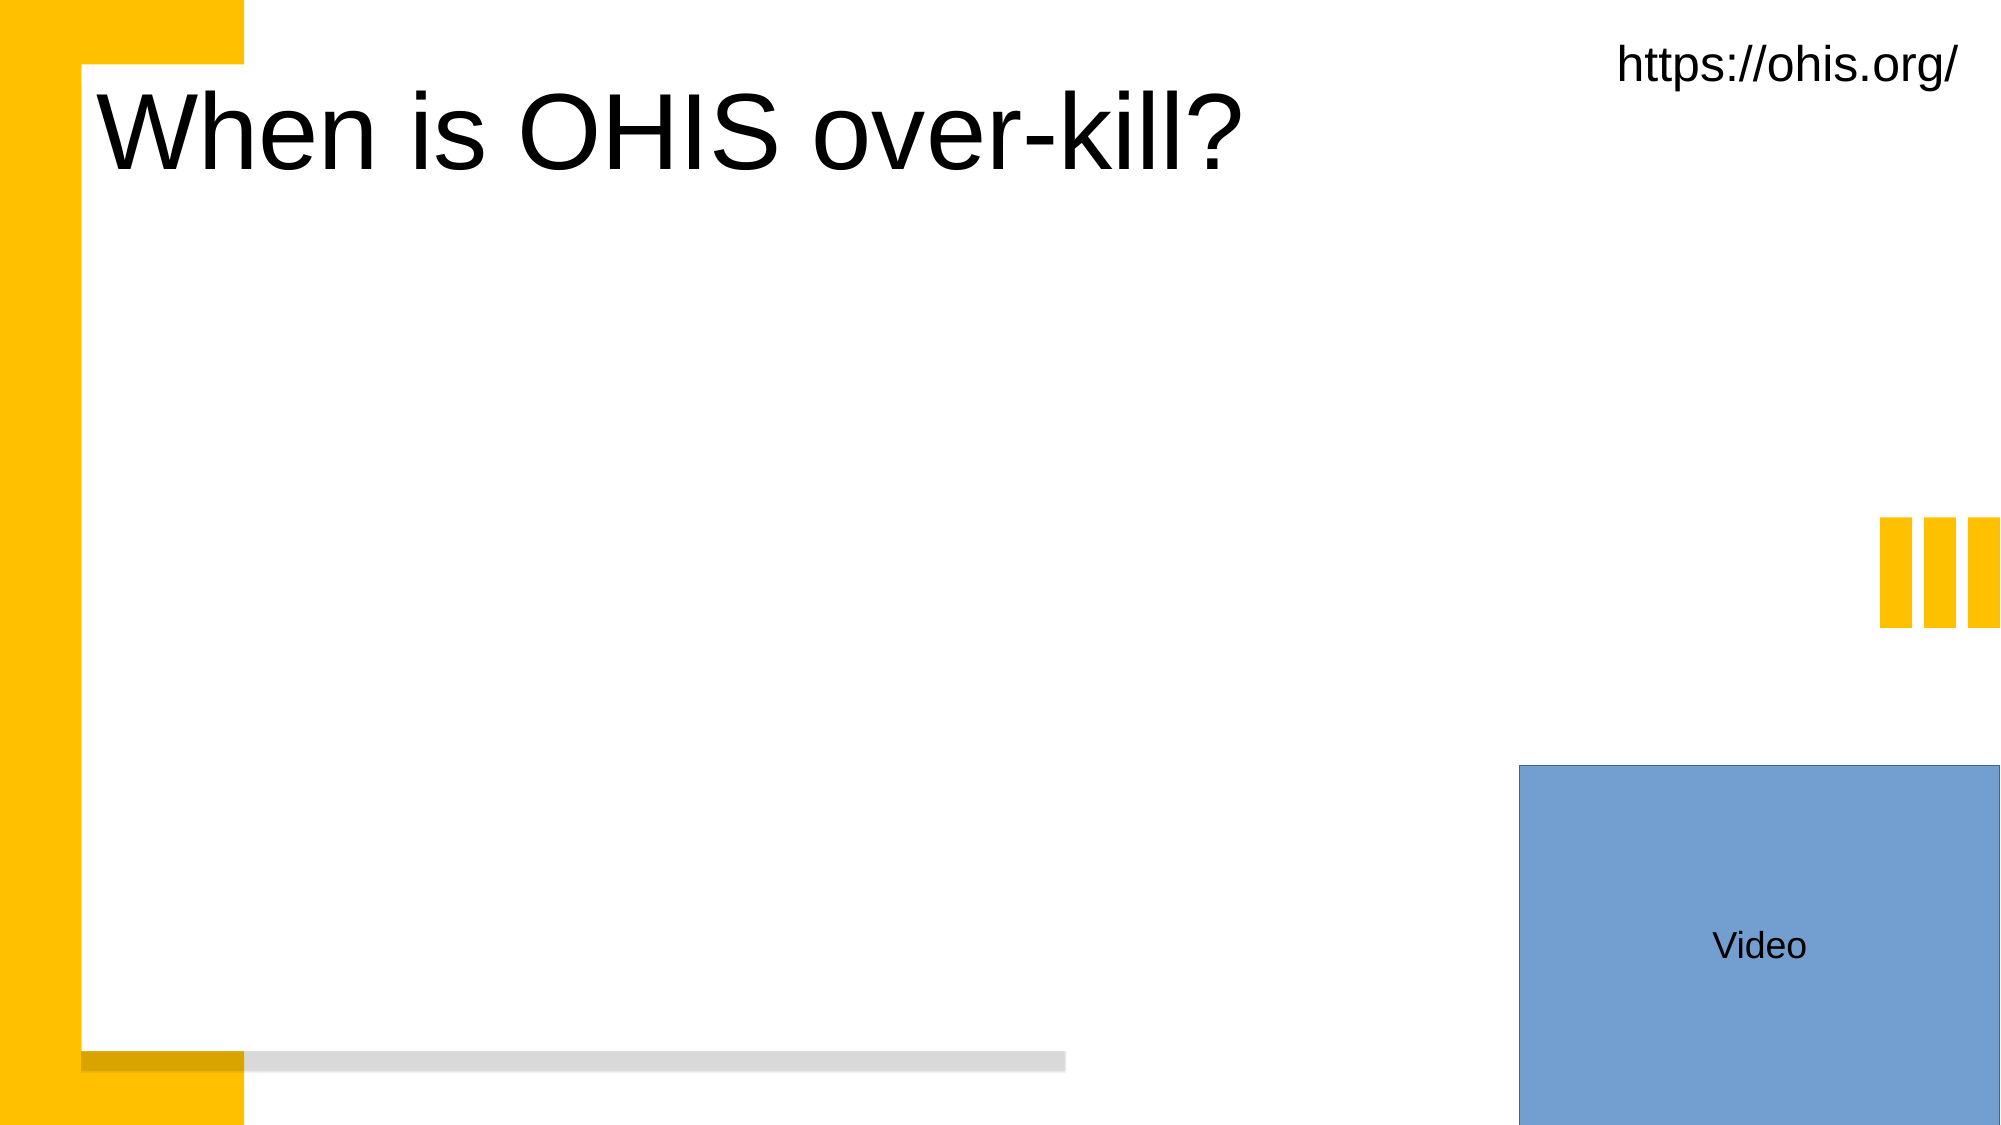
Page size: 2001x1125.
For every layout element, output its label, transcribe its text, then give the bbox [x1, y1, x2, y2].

text_box [0, 0, 2000, 1125]
text_box Video [1519, 765, 2000, 1125]
text_box https://ohis.org/ [1590, 29, 1974, 105]
text_box When is OHIS over-kill? [81, 64, 1921, 201]
